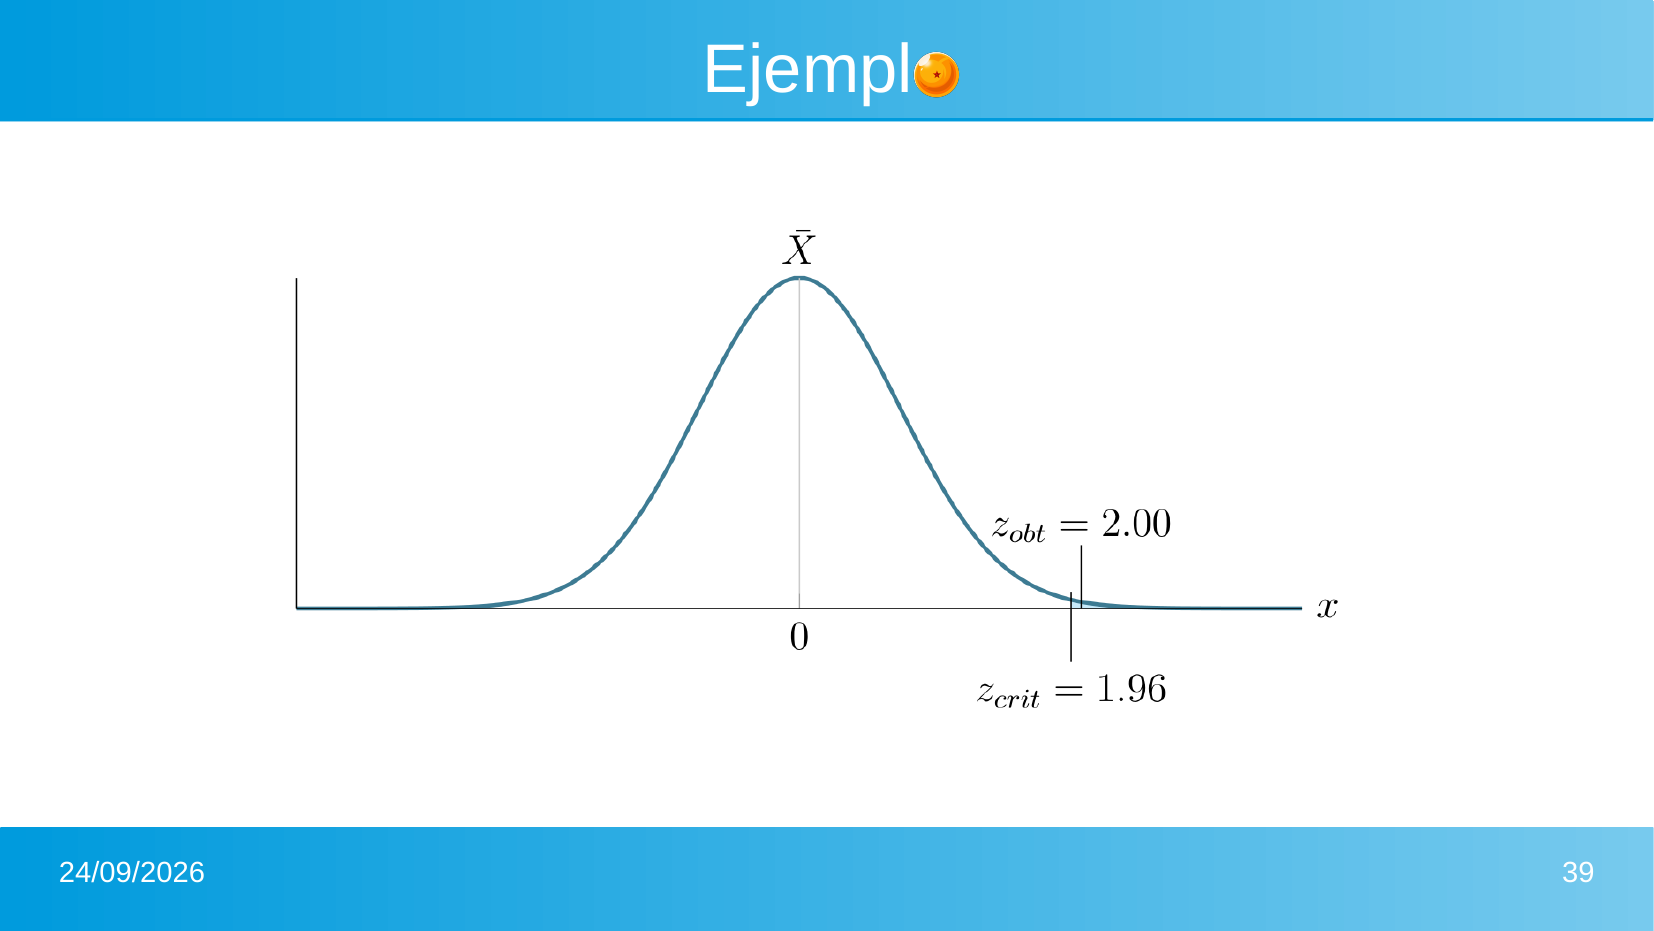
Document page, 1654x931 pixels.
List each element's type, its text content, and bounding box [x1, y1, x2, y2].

title Ejempl [59, 29, 1595, 108]
picture [909, 48, 966, 105]
picture [291, 227, 1362, 715]
